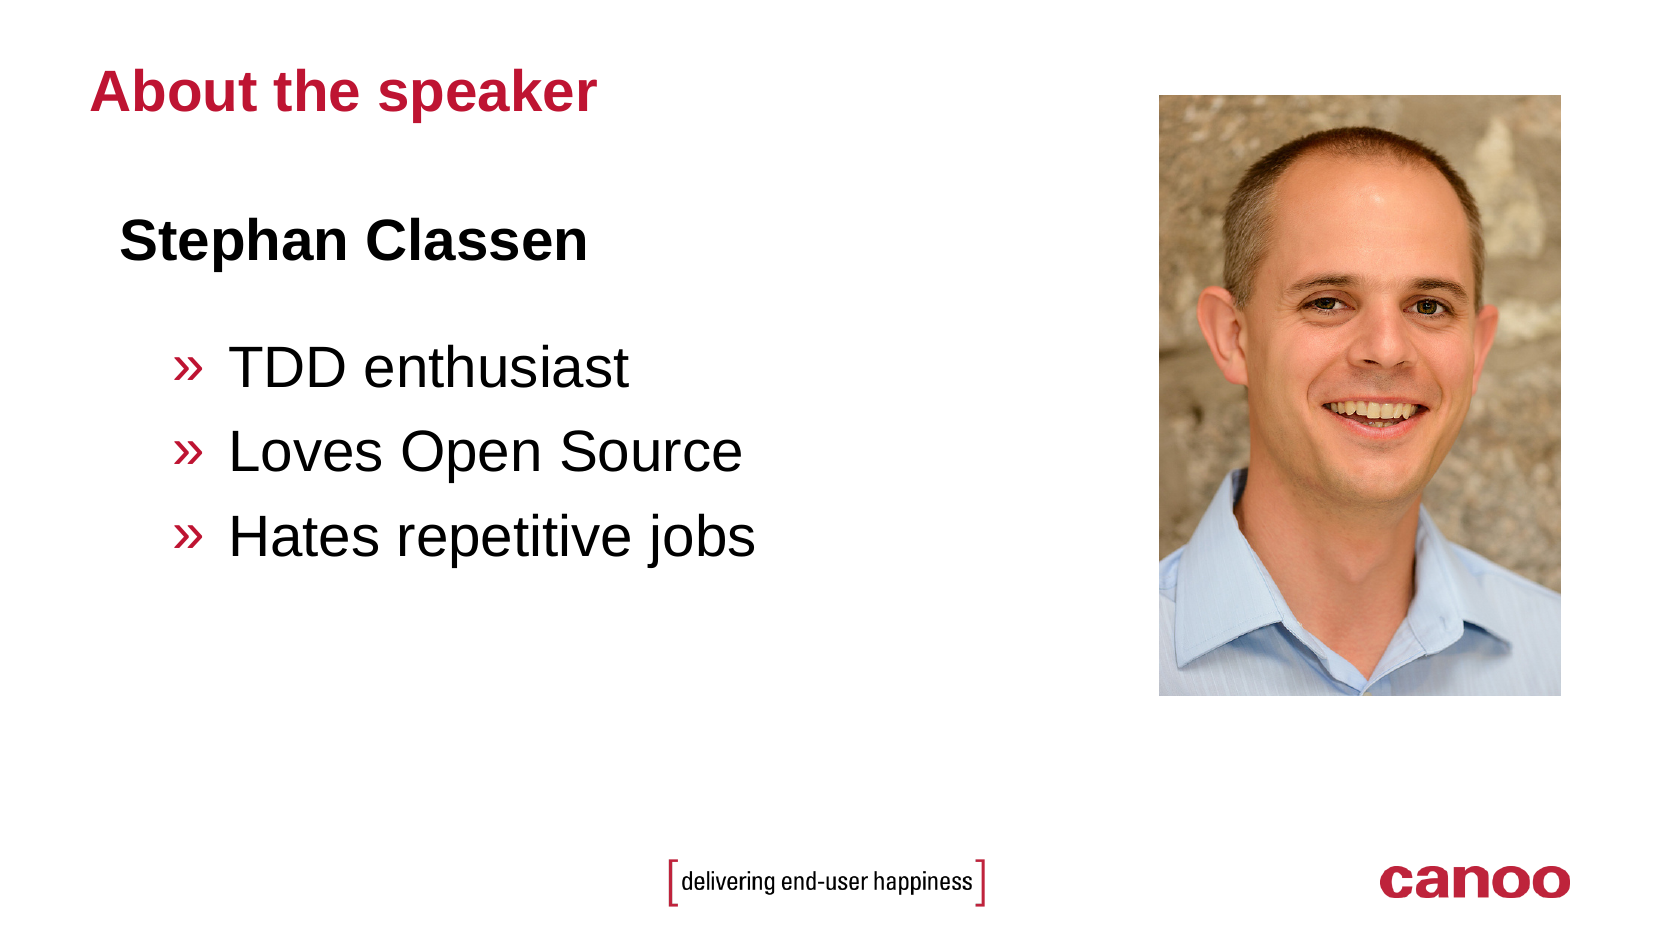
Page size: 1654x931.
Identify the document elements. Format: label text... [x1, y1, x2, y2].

picture [1380, 866, 1570, 898]
picture [1159, 95, 1561, 696]
title About the speaker [75, 45, 1591, 136]
text_box Stephan Classen [105, 195, 1021, 280]
picture [662, 855, 991, 910]
list TDD enthusiast Loves Open Source Hates repetitive jobs [157, 321, 1118, 741]
